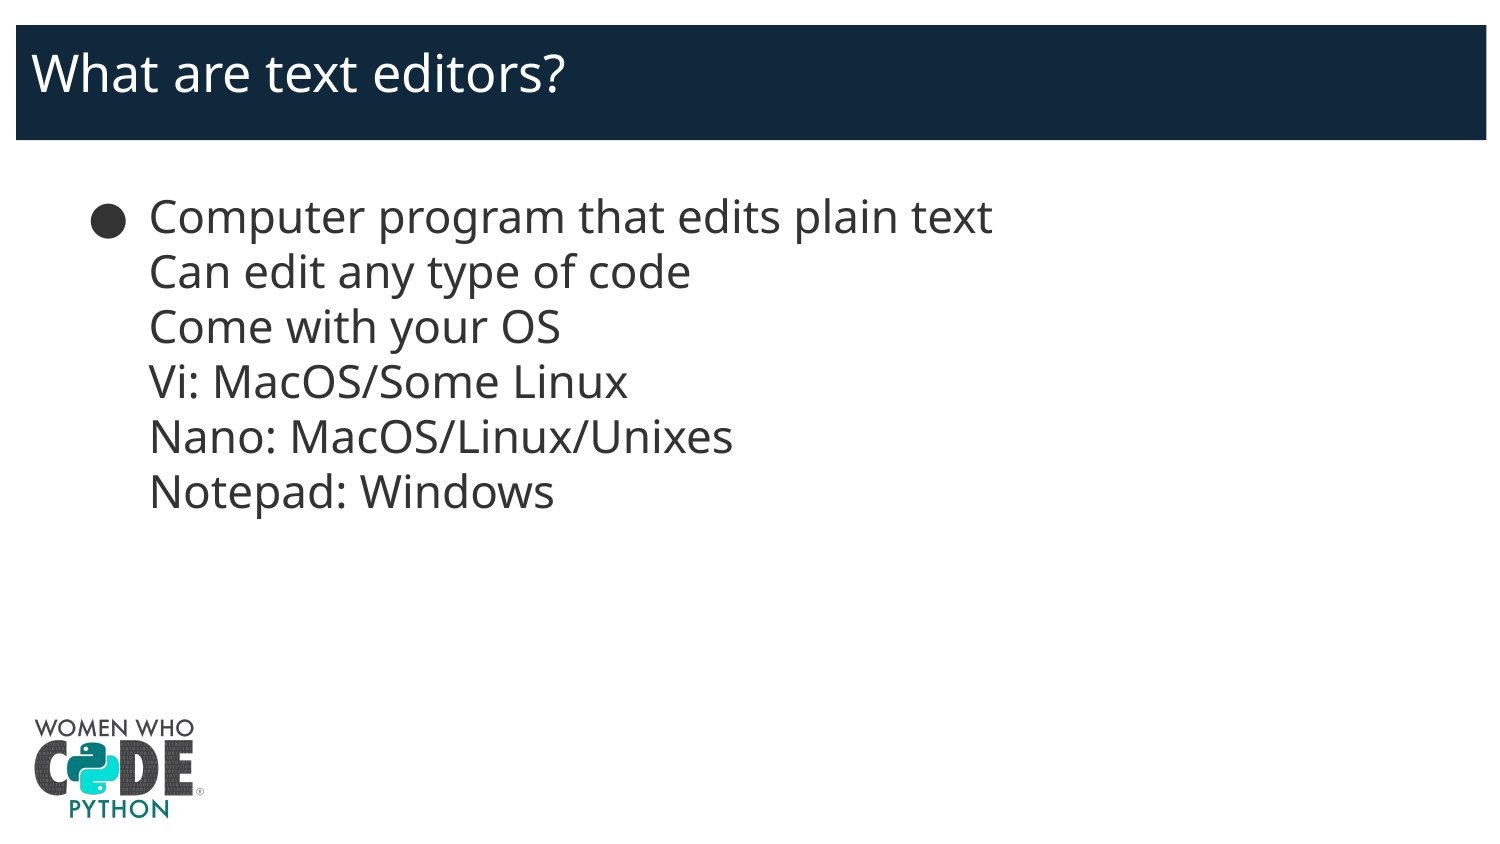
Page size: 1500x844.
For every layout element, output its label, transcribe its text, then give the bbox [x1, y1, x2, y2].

picture [19, 704, 213, 833]
title Computer program that edits plain text Can edit any type of code Come with your OS Vi: MacOS/Some Linux Nano: MacOS/Linux/Unixes Notepad: Windows [58, 172, 1442, 775]
text_box What are text editors? [16, 25, 1487, 141]
